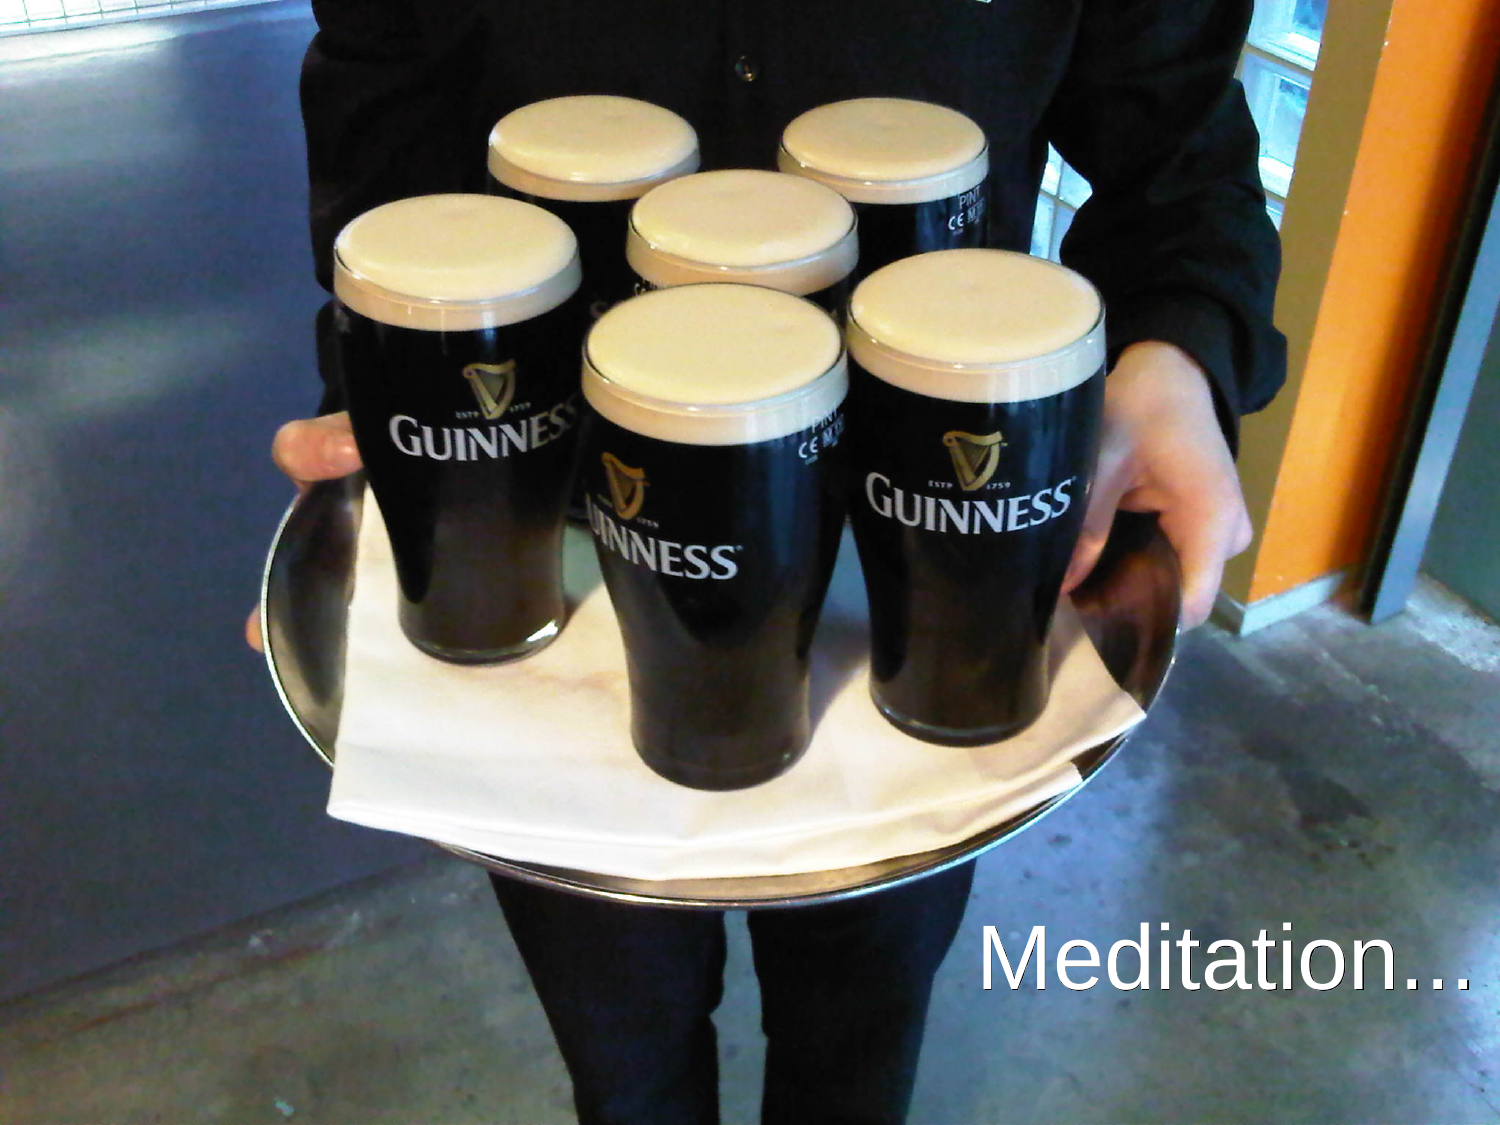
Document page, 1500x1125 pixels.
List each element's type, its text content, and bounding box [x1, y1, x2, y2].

title Meditation... [814, 708, 1500, 1125]
picture [0, 0, 1500, 1125]
